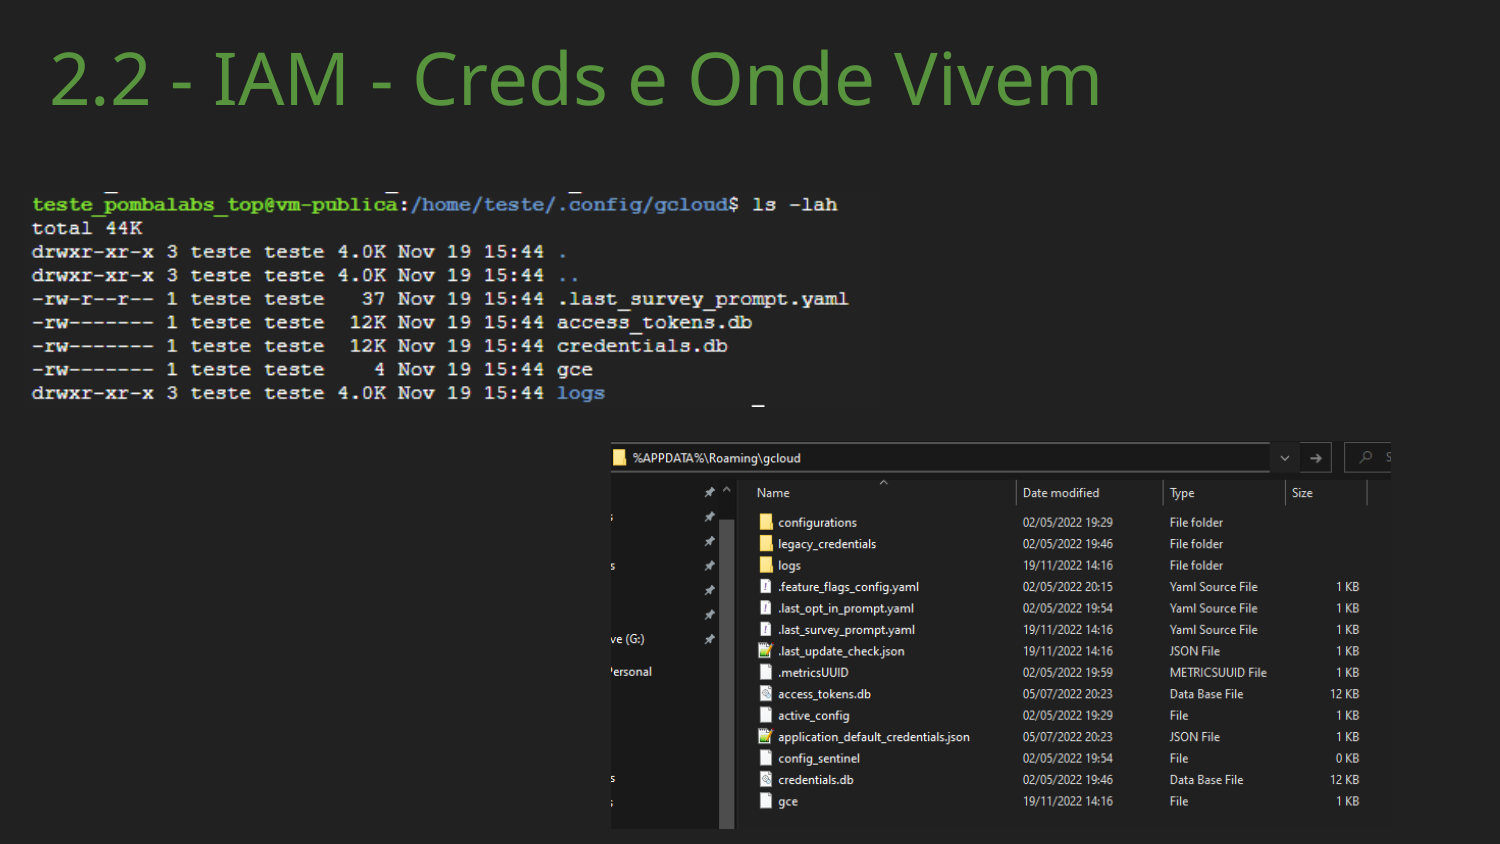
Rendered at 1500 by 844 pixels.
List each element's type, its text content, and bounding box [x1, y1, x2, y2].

picture [24, 192, 879, 407]
picture [611, 441, 1391, 829]
title 2.2 - IAM - Creds e Onde Vivem [34, 17, 1432, 168]
